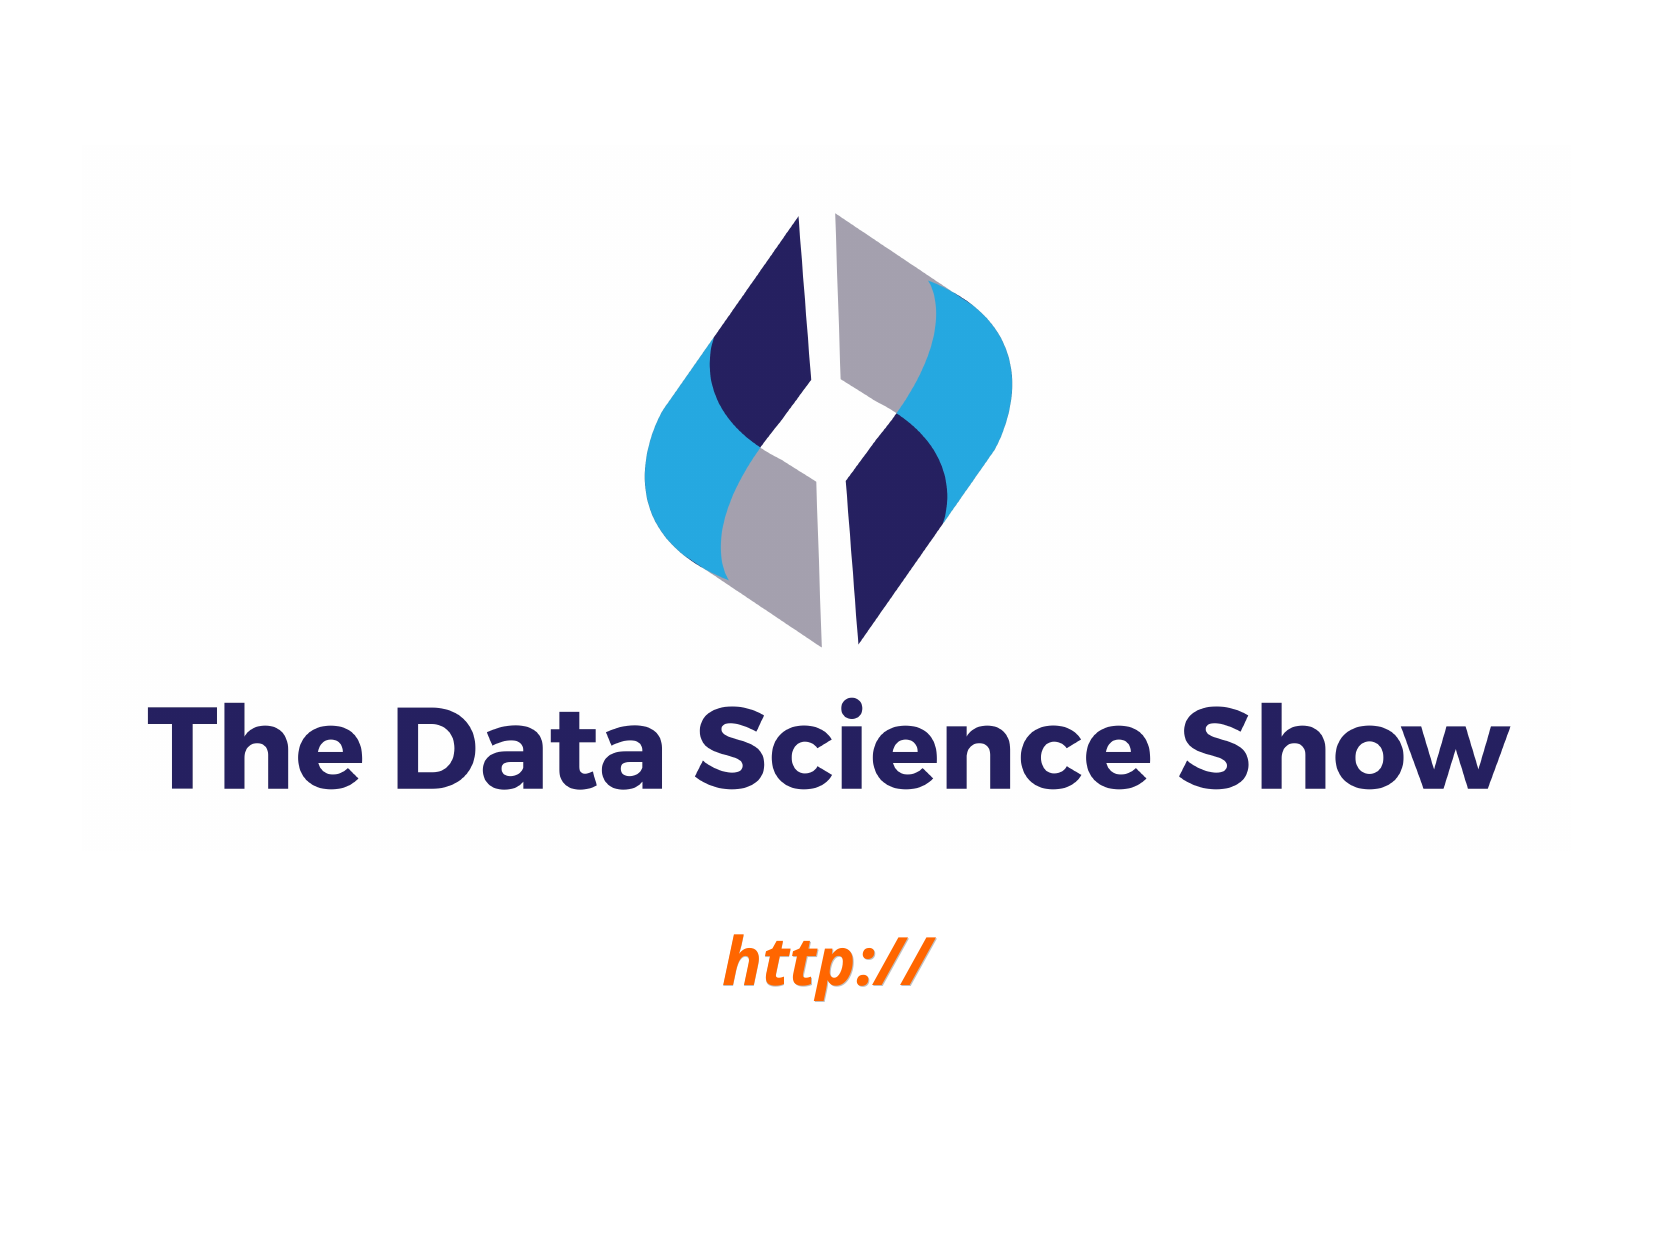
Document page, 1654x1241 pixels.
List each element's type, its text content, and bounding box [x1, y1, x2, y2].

subtitle http:// [94, 868, 1560, 1052]
picture [82, 145, 1571, 851]
